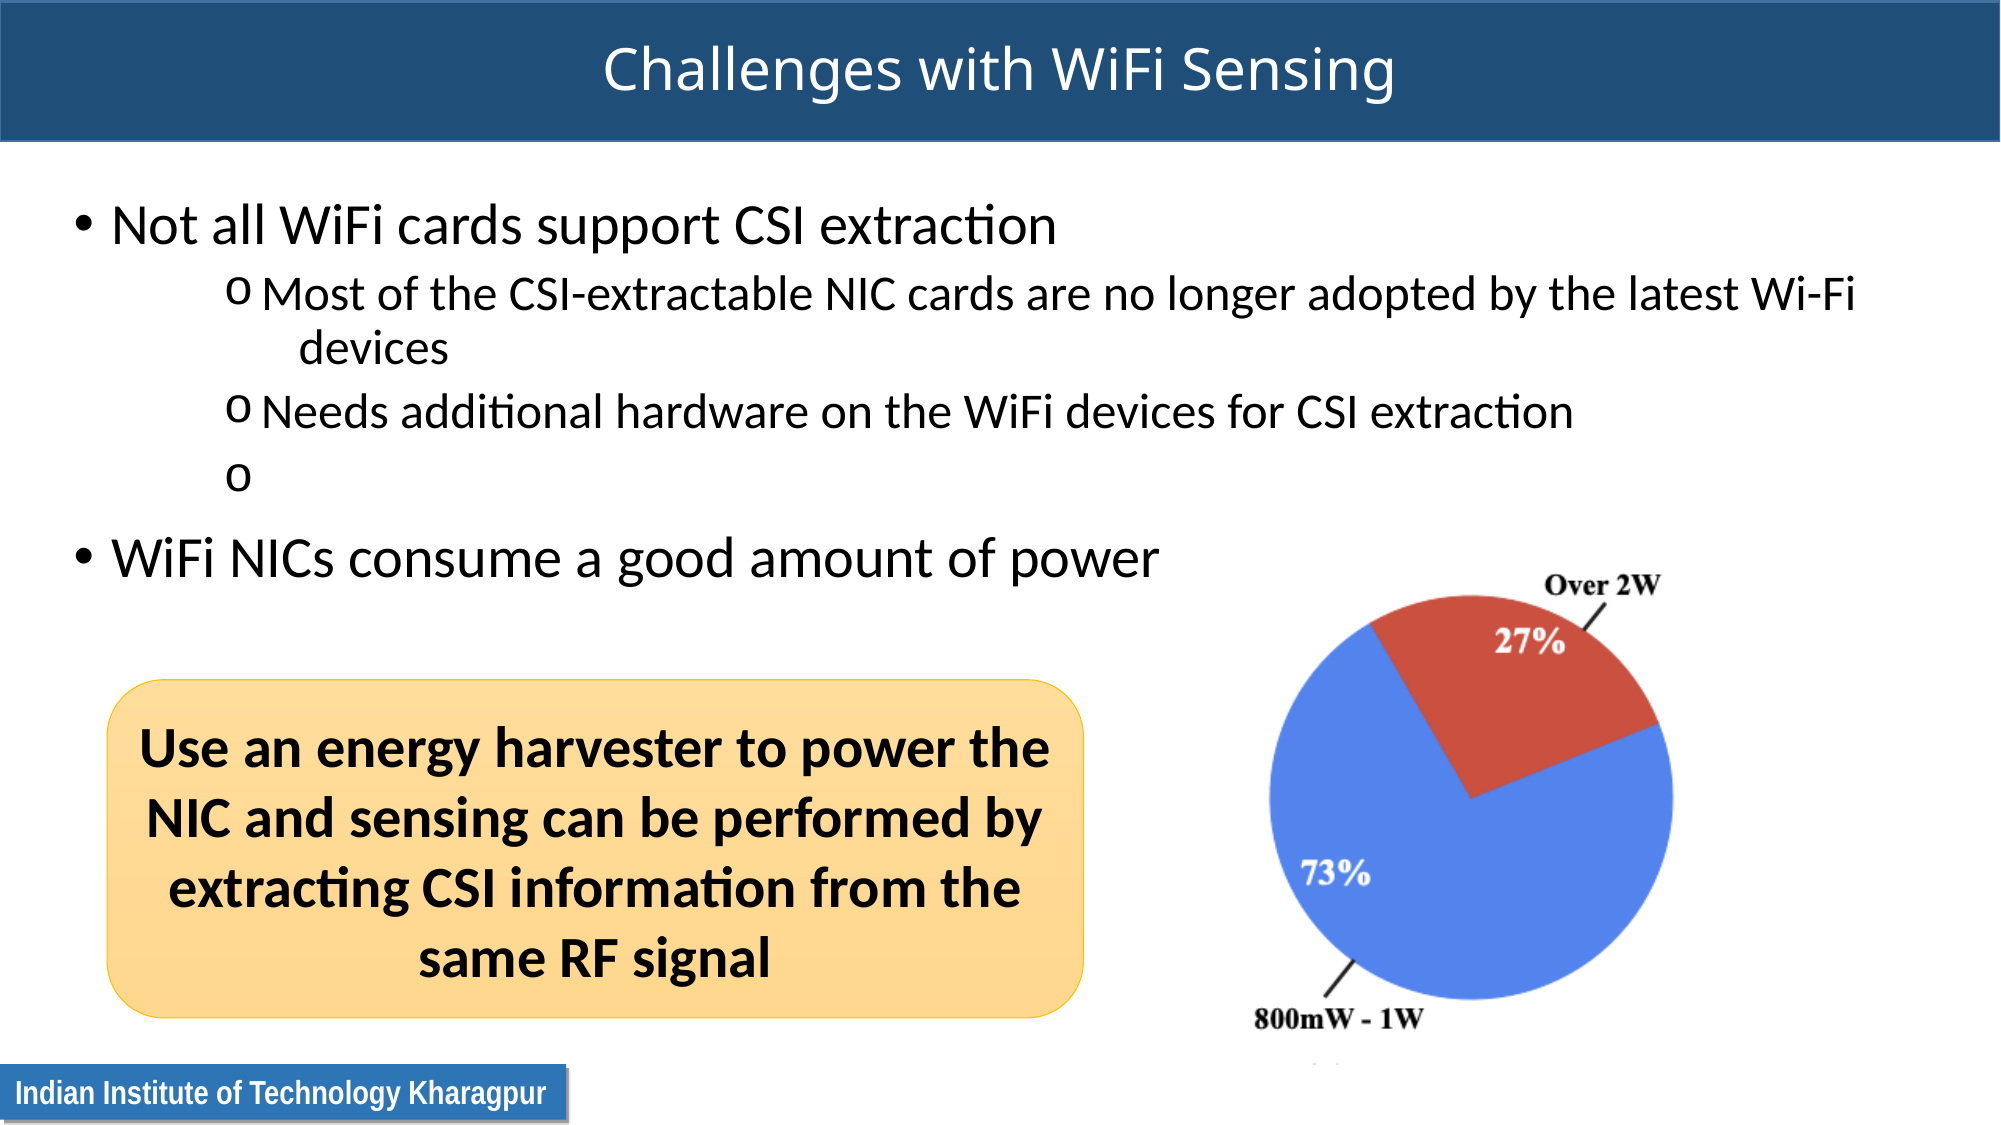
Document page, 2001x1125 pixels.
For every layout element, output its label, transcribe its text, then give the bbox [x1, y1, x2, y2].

list Not all WiFi cards support CSI extraction Most of the CSI-extractable NIC cards are no longer adopted by the latest Wi-Fi devices Needs additional hardware on the WiFi devices for CSI extraction WiFi NICs consume a good amount of power [58, 186, 1954, 1065]
text_box Use an energy harvester to power the NIC and sensing can be performed by extracting CSI information from the same RF signal [107, 679, 1084, 1018]
picture [1238, 545, 1729, 1065]
title Challenges with WiFi Sensing [0, 1, 2000, 141]
